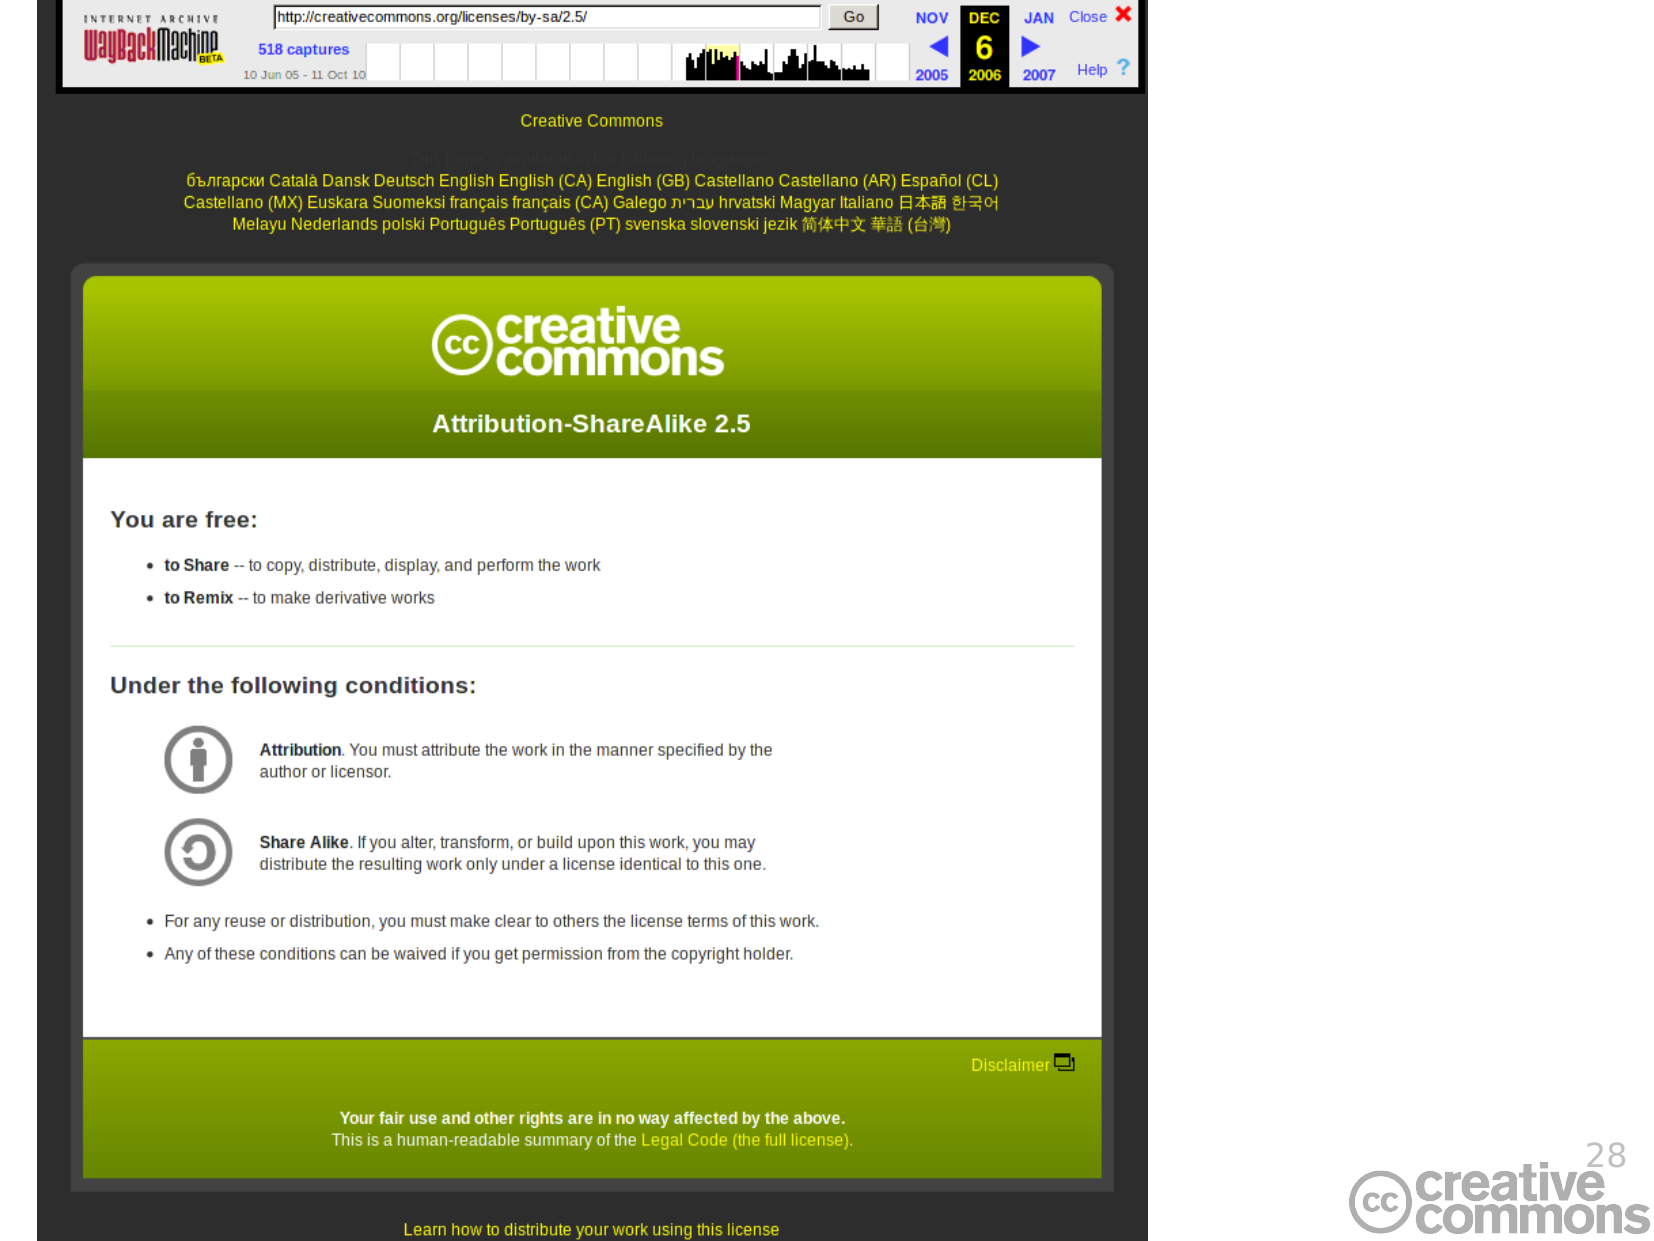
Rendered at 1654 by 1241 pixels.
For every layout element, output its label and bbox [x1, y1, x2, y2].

picture [1349, 1162, 1650, 1234]
picture [37, 0, 1148, 1241]
